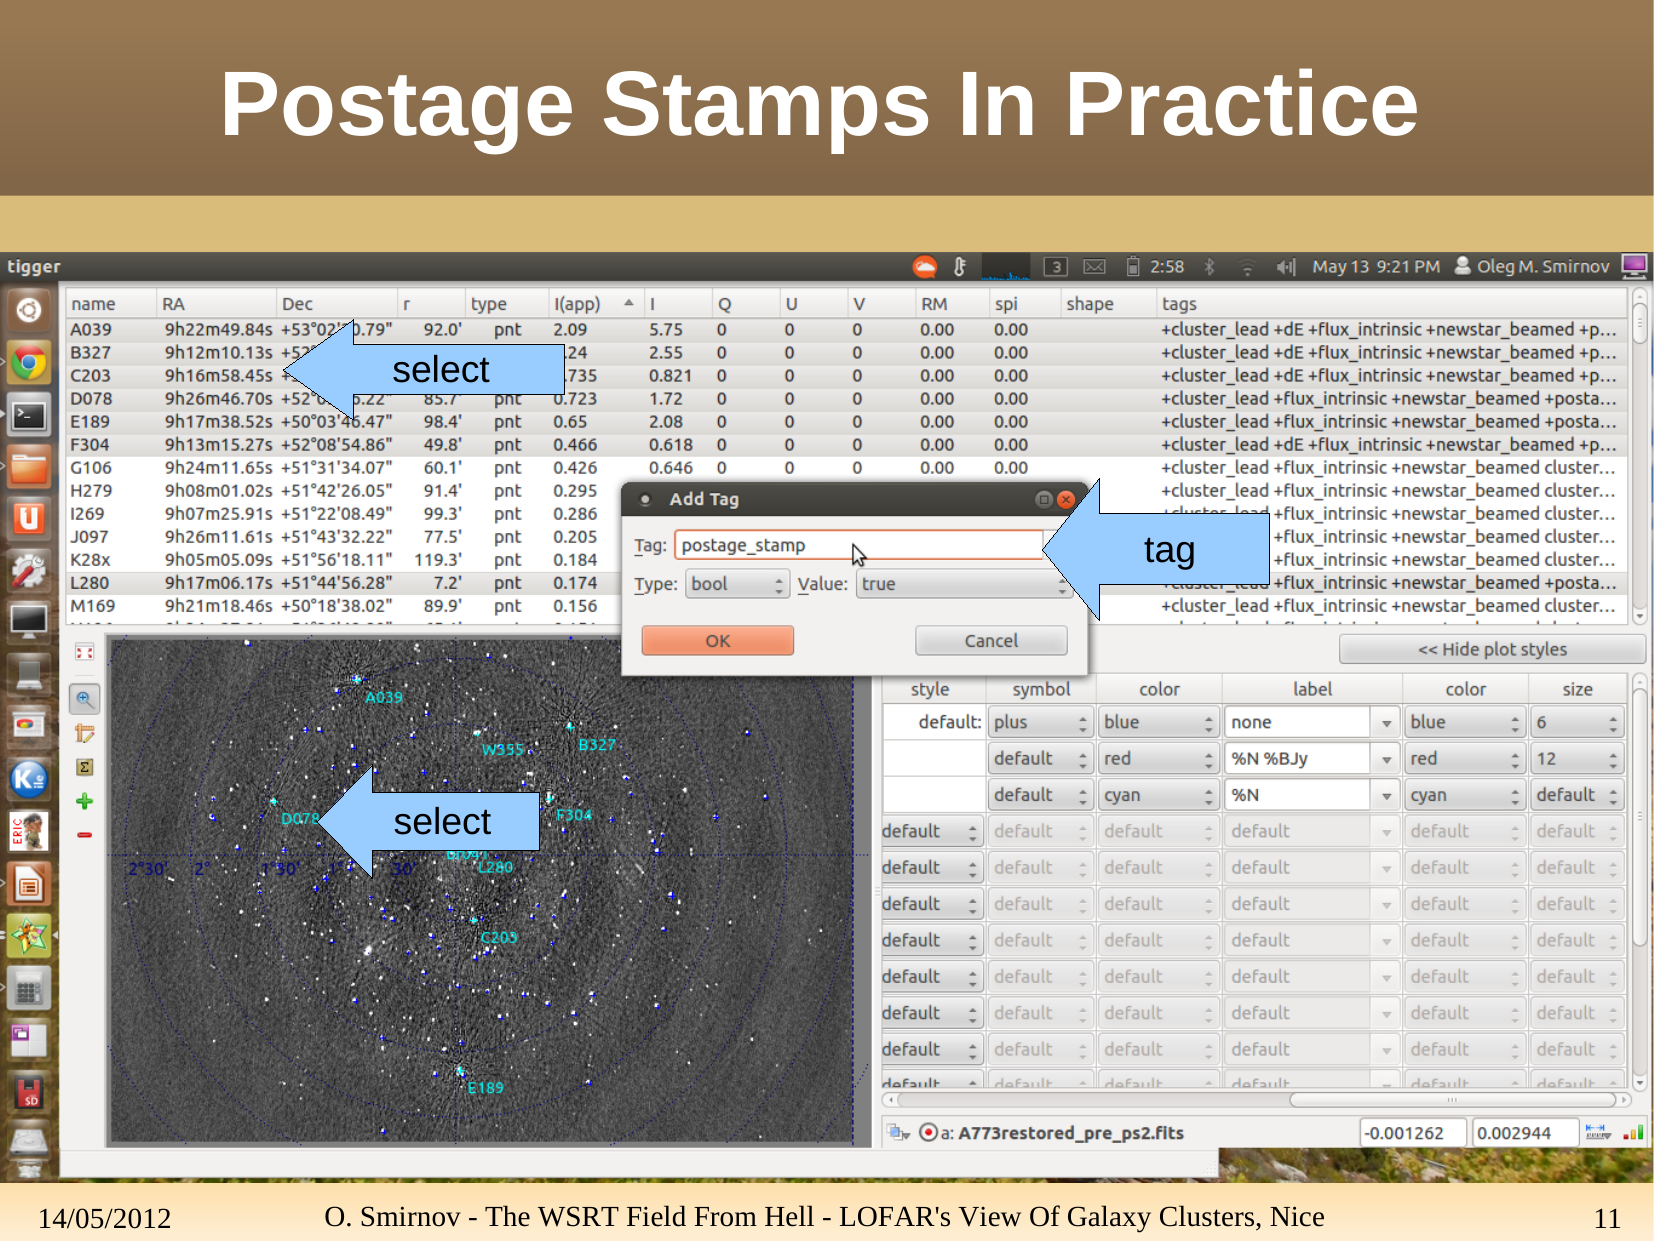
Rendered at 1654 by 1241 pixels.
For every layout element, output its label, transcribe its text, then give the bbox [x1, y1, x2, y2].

picture [0, 0, 1654, 1241]
text_box select [317, 764, 540, 879]
text_box tag [1042, 478, 1270, 621]
title Postage Stamps In Practice [76, 0, 1565, 208]
text_box select [283, 319, 565, 420]
